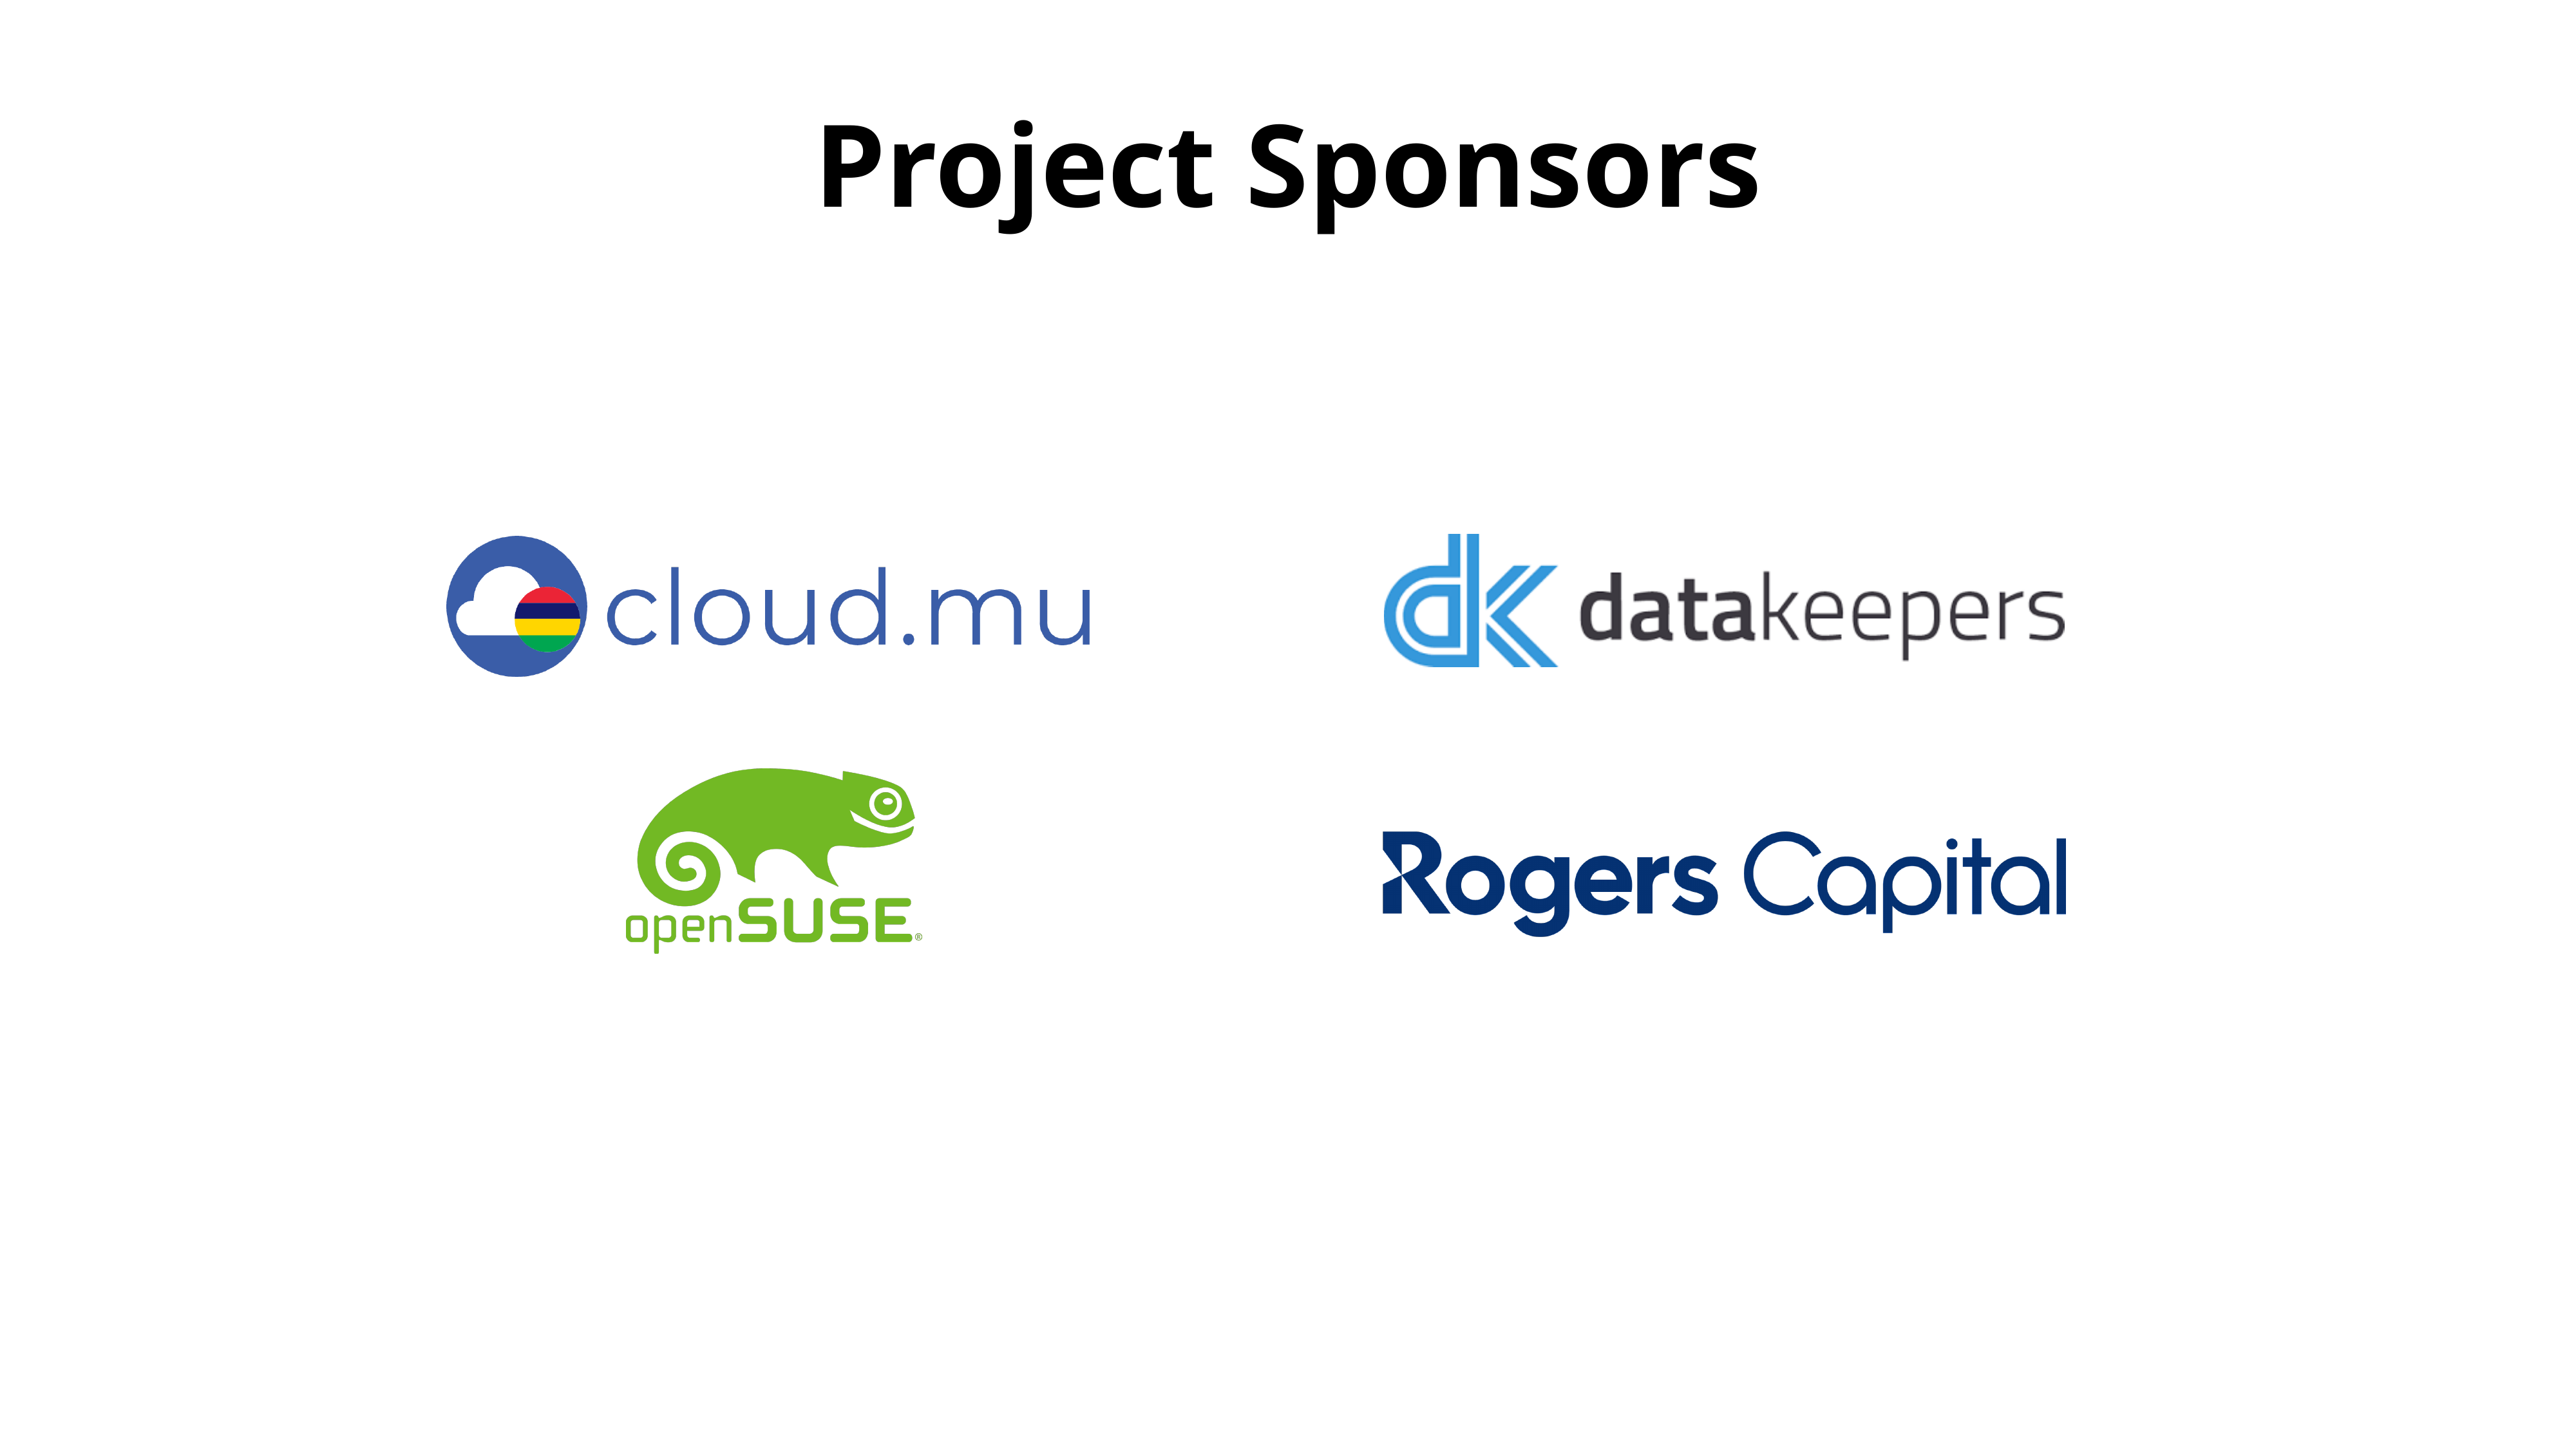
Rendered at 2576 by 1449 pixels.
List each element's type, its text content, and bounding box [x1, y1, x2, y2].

picture [1384, 534, 2065, 667]
title Project Sponsors [127, 114, 2449, 266]
picture [1383, 831, 2066, 937]
picture [626, 768, 922, 954]
picture [446, 536, 1090, 677]
